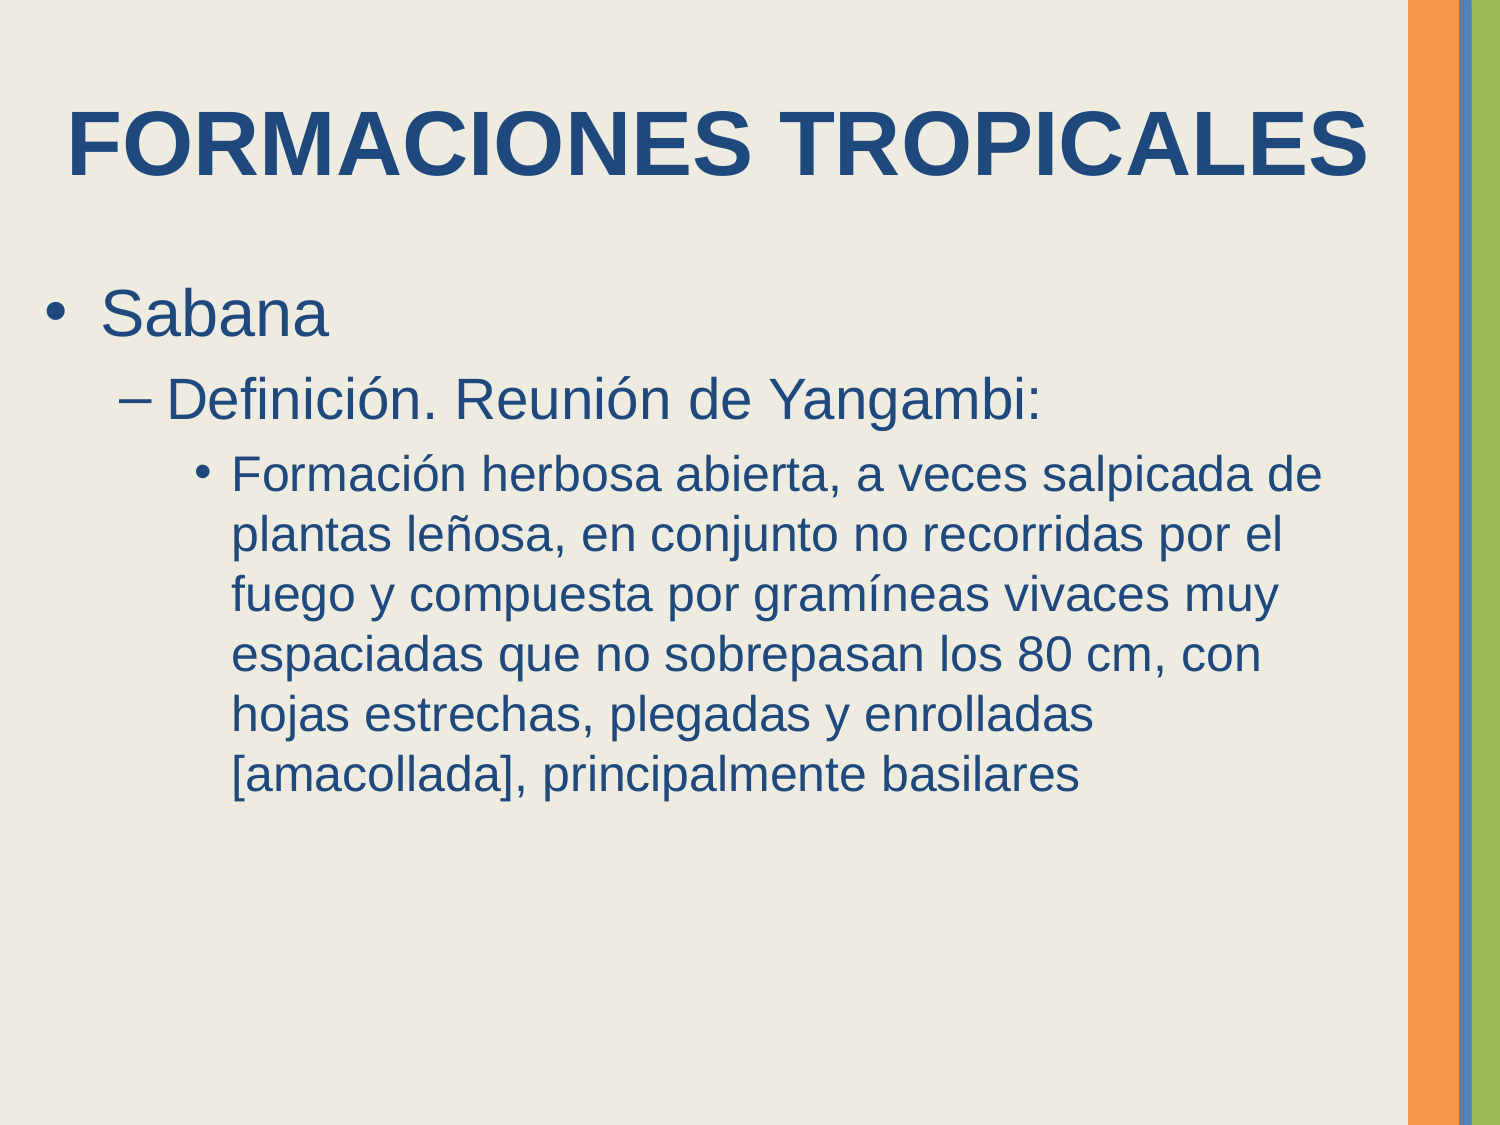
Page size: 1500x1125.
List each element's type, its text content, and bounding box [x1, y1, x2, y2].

list Sabana Definición. Reunión de Yangambi: Formación herbosa abierta, a veces salpicada de plantas leñosa, en conjunto no recorridas por el fuego y compuesta por gramíneas vivaces muy espaciadas que no sobrepasan los 80 cm, con hojas estrechas, plegadas y enrolladas [amacollada], principalmente basilares [29, 262, 1408, 1125]
title Formaciones tropicales [29, 45, 1408, 233]
